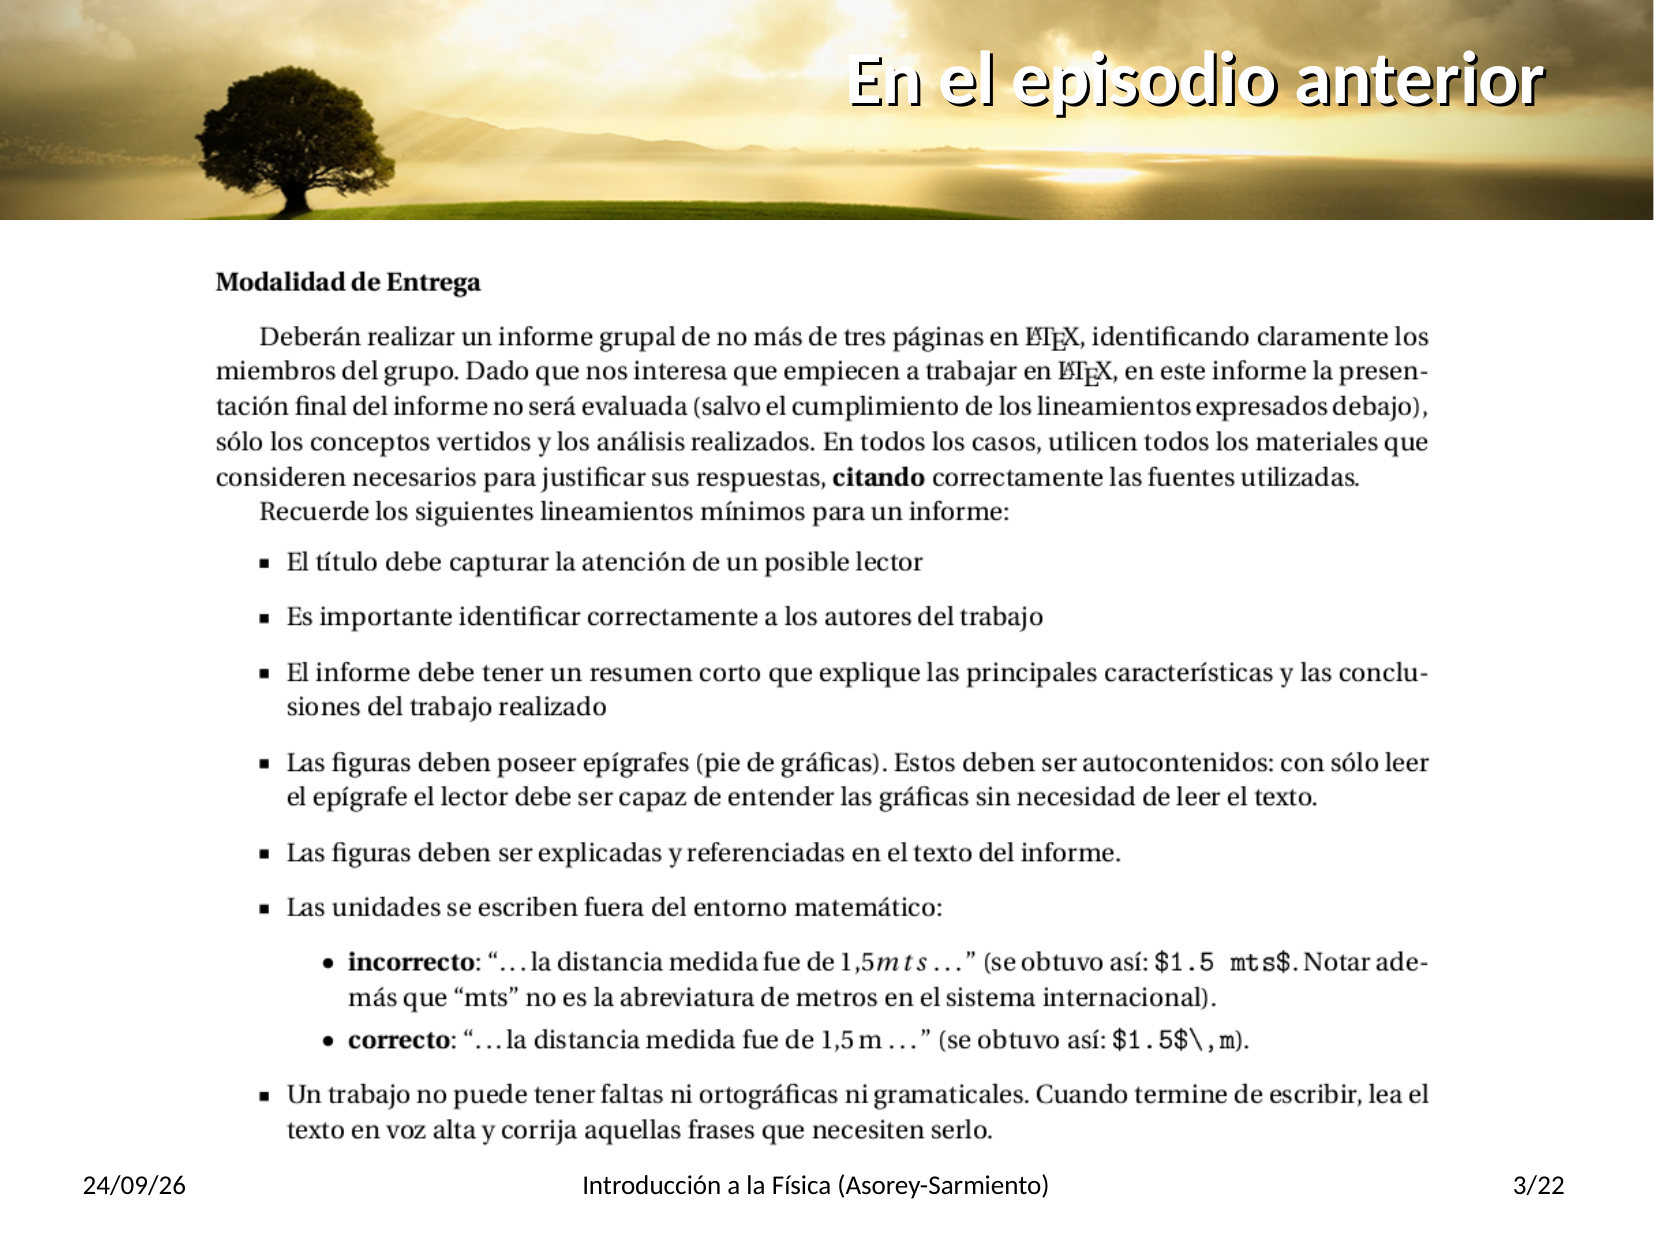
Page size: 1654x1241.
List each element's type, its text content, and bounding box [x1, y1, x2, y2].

picture [183, 254, 1471, 1156]
picture [0, 0, 1654, 220]
title En el episodio anterior [75, 19, 1564, 151]
